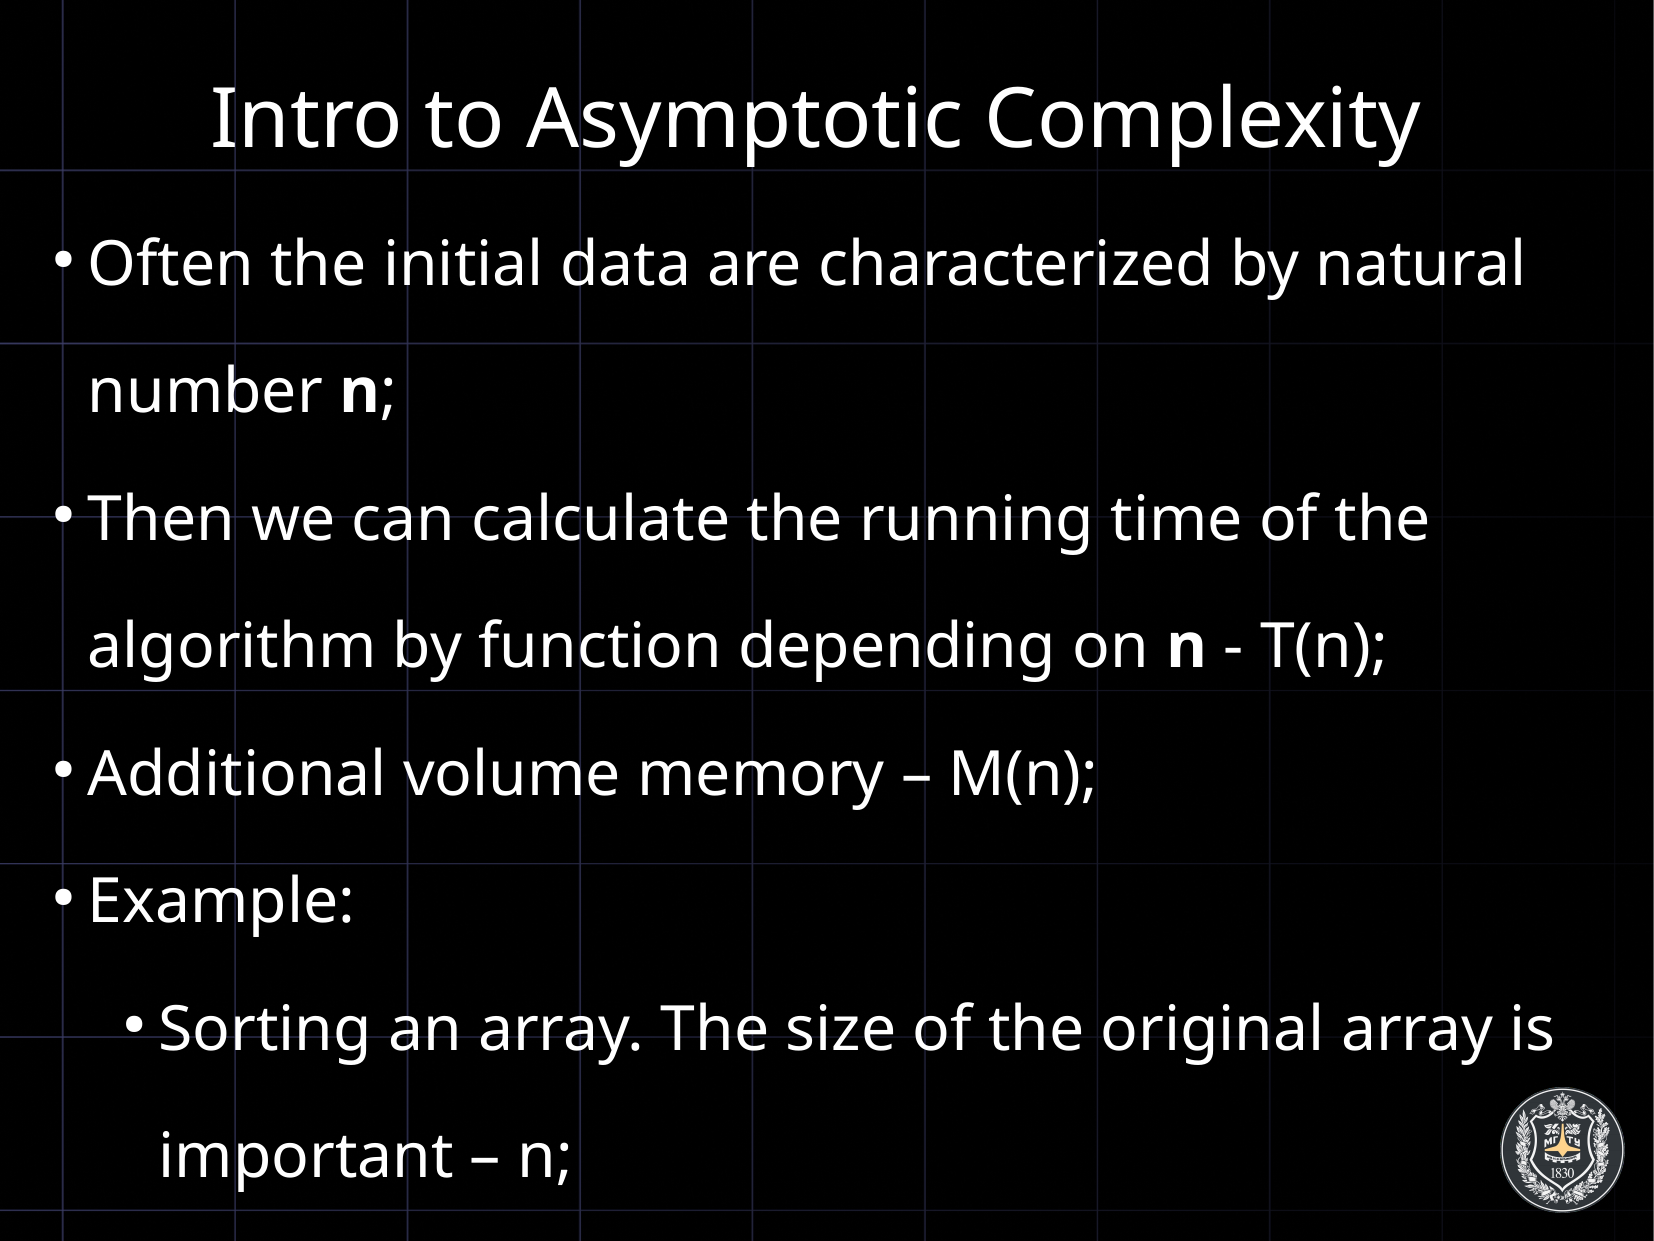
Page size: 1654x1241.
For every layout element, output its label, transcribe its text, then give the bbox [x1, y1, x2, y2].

text_box Often the initial data are characterized by natural number n; Then we can calculate the running time of the algorithm by function depending on n - T(n); Additional volume memory – M(n); Example: Sorting an array. The size of the original array is important – n; [37, 168, 1576, 1241]
title Intro to Asymptotic Complexity [82, 37, 1571, 168]
picture [0, 0, 1654, 1241]
